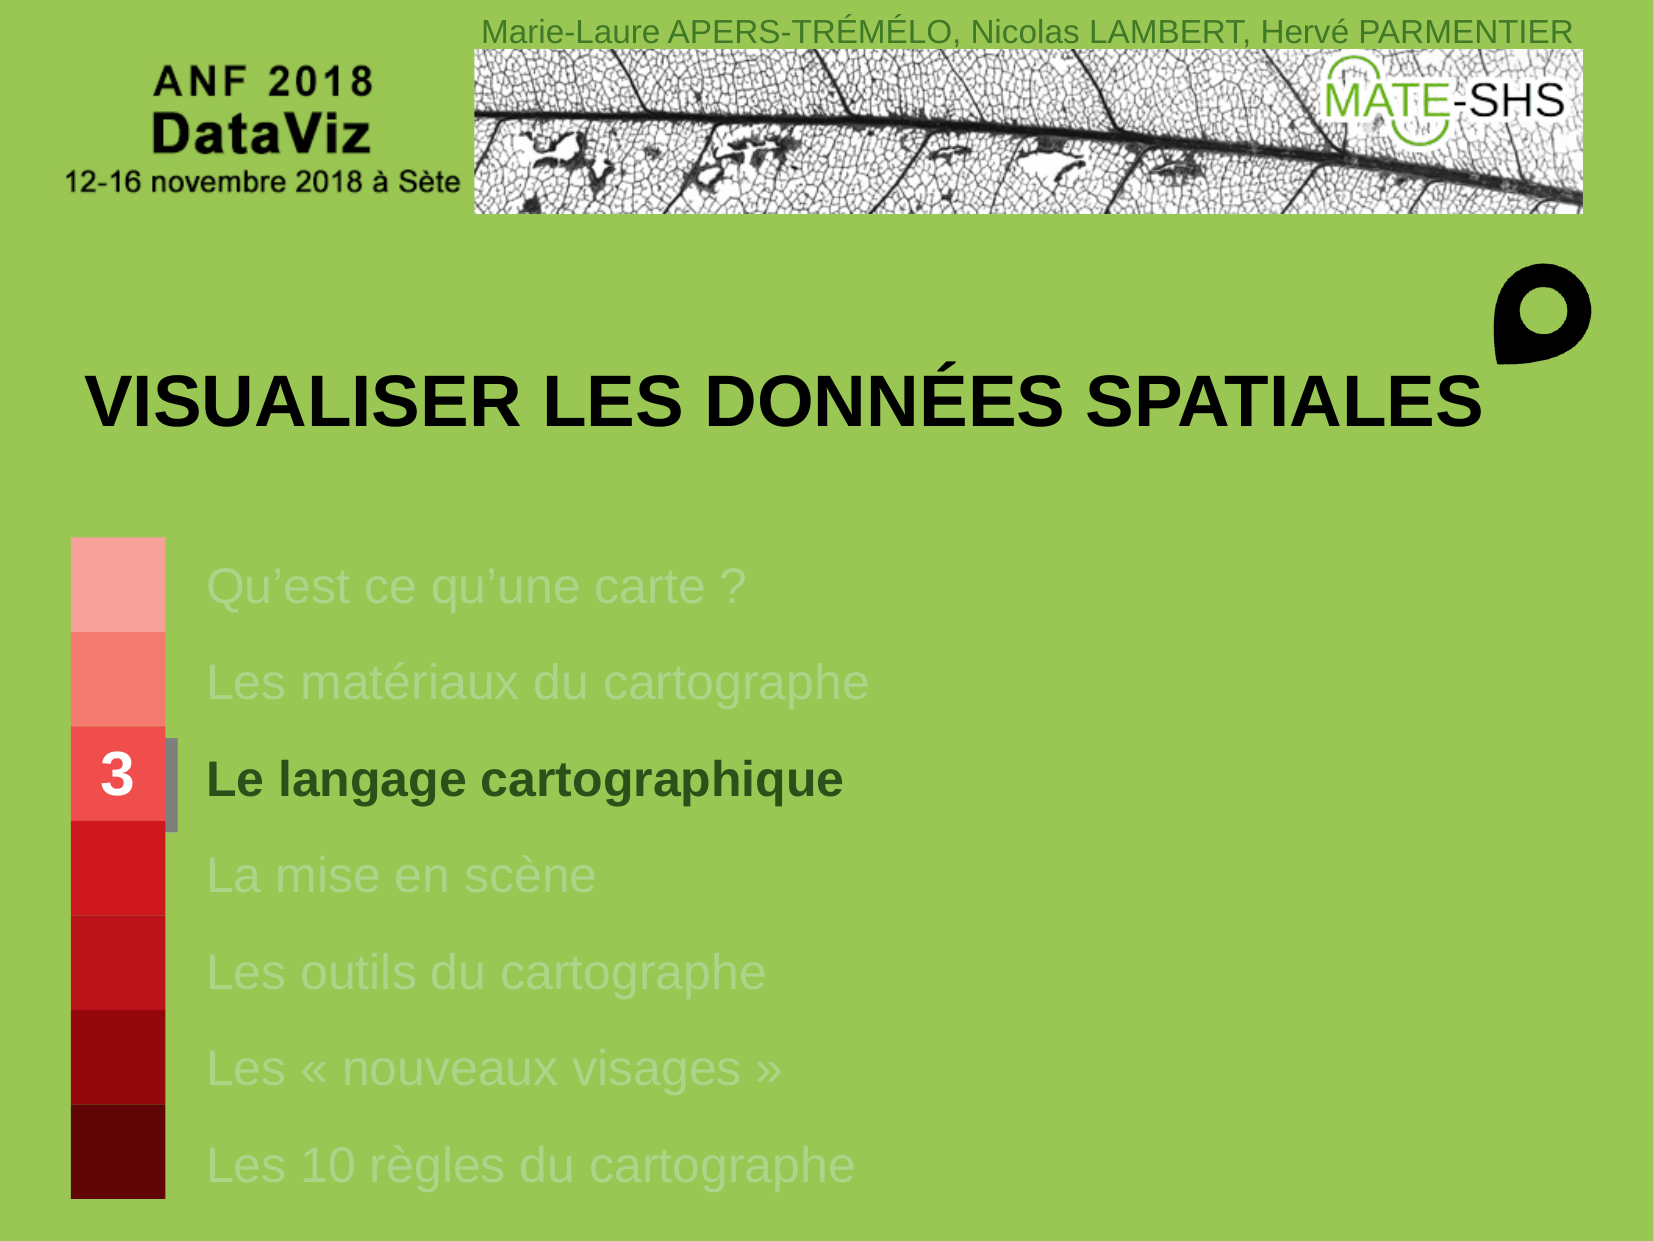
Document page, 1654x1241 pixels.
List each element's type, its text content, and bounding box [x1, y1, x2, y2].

text_box [70, 820, 166, 1199]
picture [51, 49, 1583, 214]
text_box Les matériaux du cartographe [191, 645, 935, 720]
picture [1452, 236, 1619, 402]
text_box Les outils du cartographe [191, 935, 898, 1009]
text_box Les 10 règles du cartographe [191, 1127, 898, 1202]
text_box Le langage cartographique [191, 742, 898, 816]
text_box La mise en scène [191, 838, 1171, 913]
text_box Les « nouveaux visages » [191, 1031, 898, 1106]
text_box [70, 537, 166, 726]
text_box VISUALISER LES DONNÉES SPATIALES [69, 352, 1548, 512]
text_box Marie-Laure APERS-TRÉMÉLO, Nicolas LAMBERT, Hervé PARMENTIER [466, 5, 1600, 58]
text_box 3 [70, 726, 166, 820]
text_box Qu’est ce qu’une carte ? [191, 549, 898, 623]
